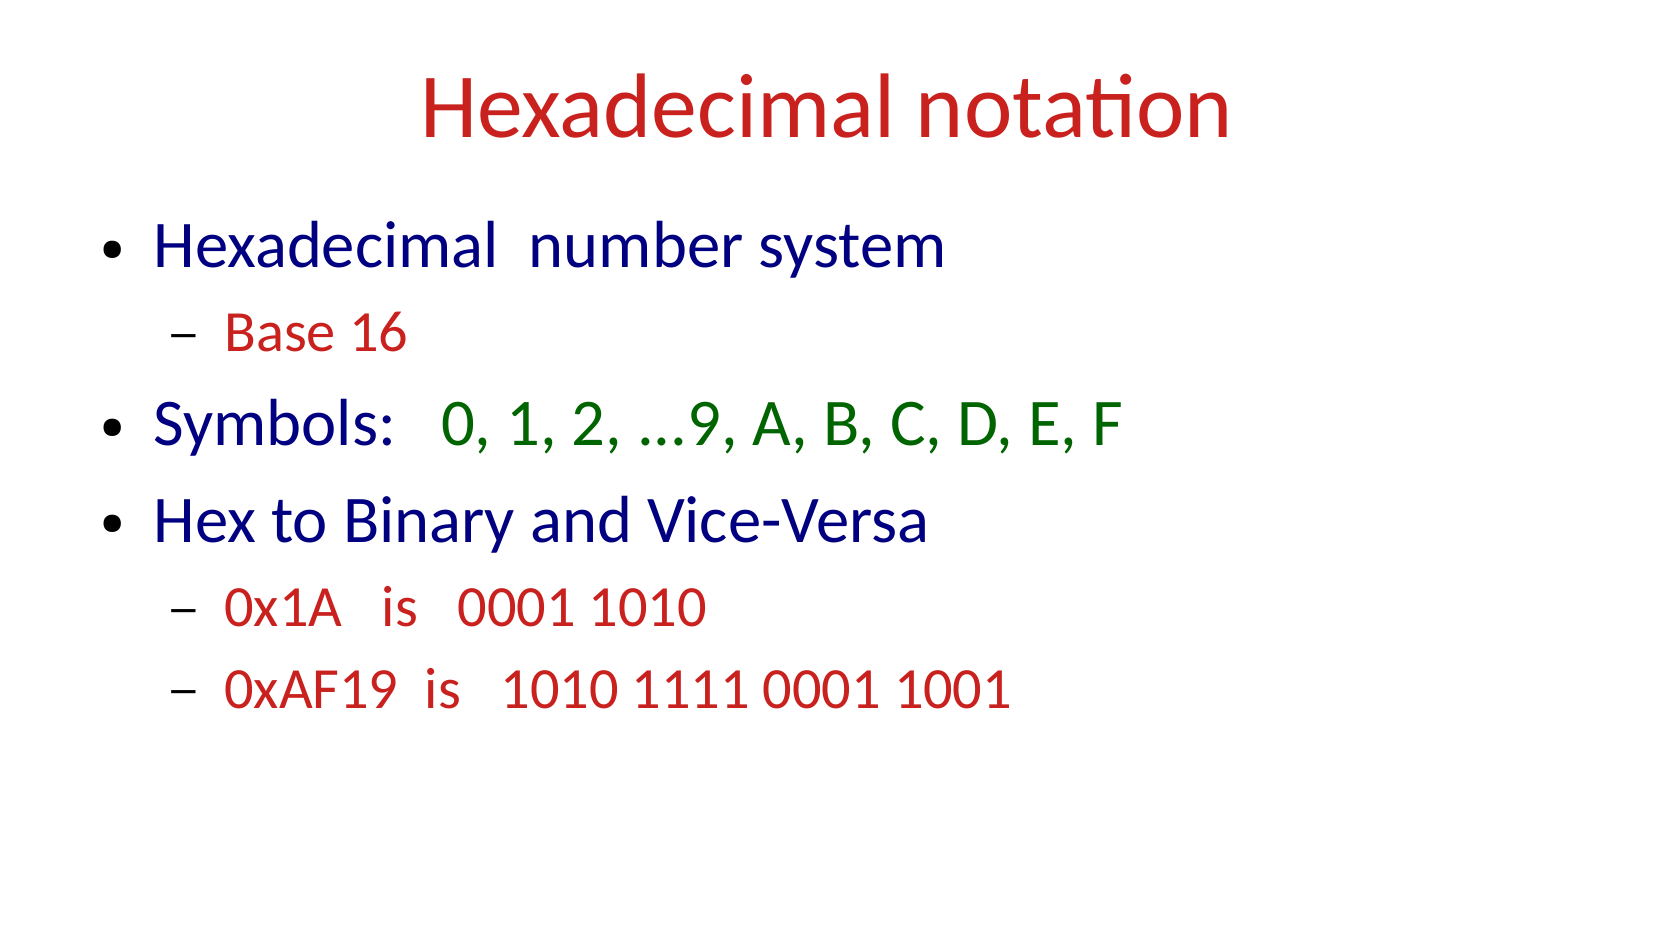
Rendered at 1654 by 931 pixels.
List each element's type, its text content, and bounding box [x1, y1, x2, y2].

title Hexadecimal notation [82, 37, 1571, 193]
list Hexadecimal number system Base 16 Symbols: 0, 1, 2, ...9, A, B, C, D, E, F Hex to Binary and Vice-Versa 0x1A is 0001 1010 0xAF19 is 1010 1111 0001 1001 [82, 217, 1571, 758]
